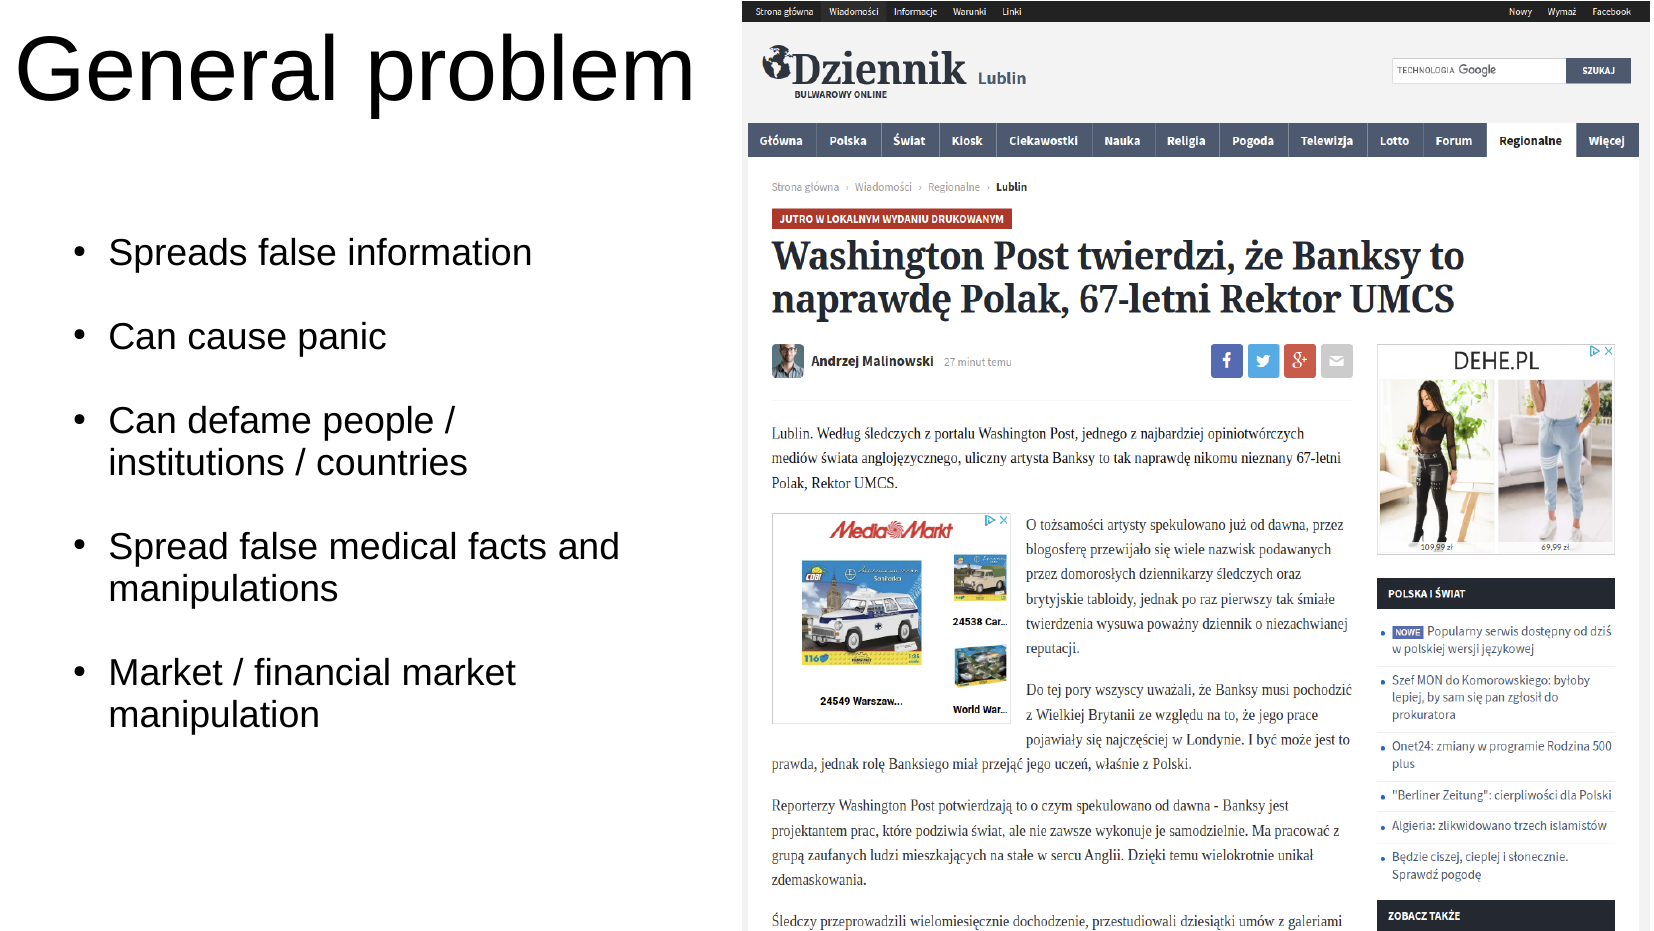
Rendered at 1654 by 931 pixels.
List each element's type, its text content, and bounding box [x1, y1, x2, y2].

text_box Spreads false information Can cause panic Can defame people / institutions / countries Spread false medical facts and manipulations Market / financial market manipulation [58, 223, 638, 827]
title General problem [0, 0, 1100, 147]
picture [742, 1, 1650, 931]
